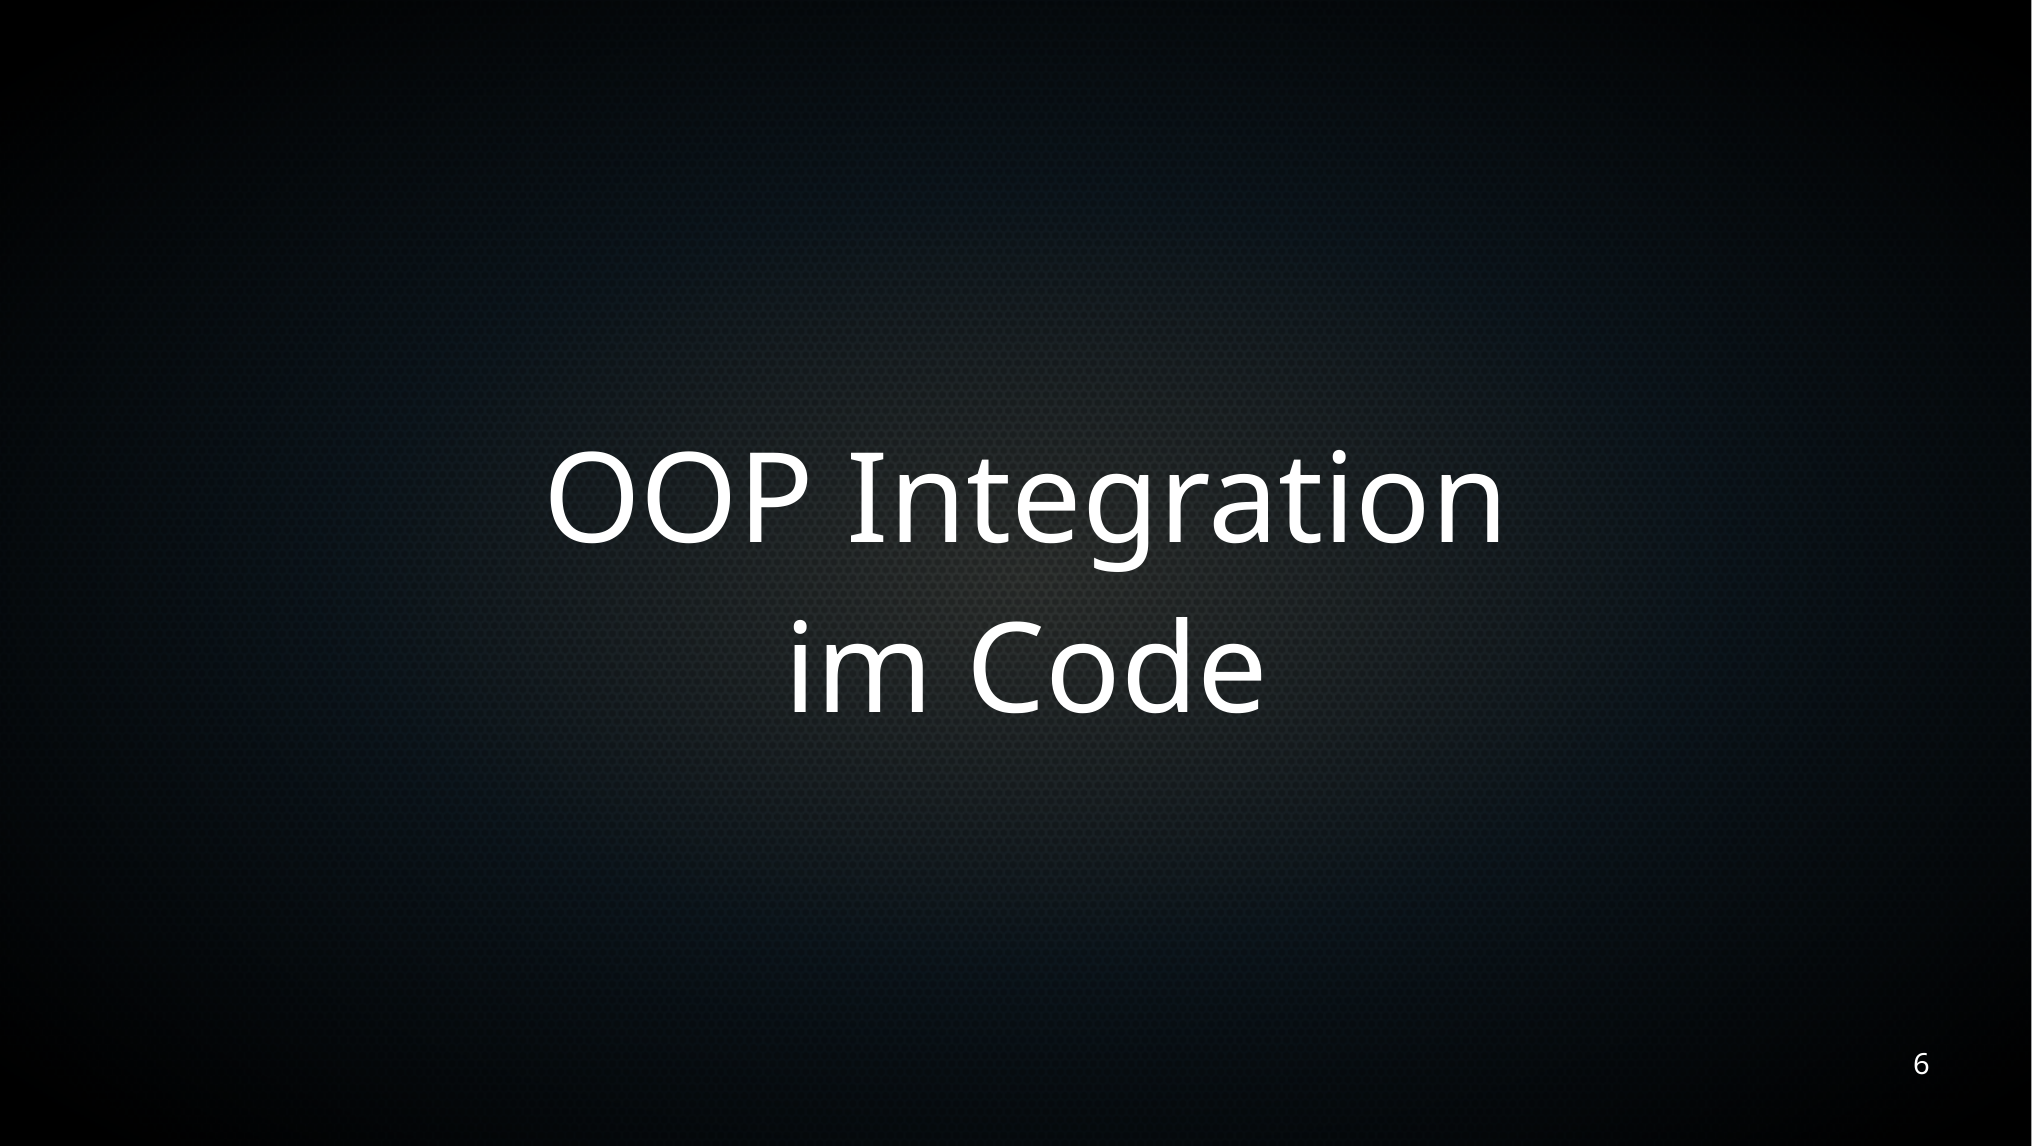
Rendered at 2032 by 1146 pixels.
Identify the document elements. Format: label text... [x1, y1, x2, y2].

title OOP Integration im Code [297, 408, 1756, 750]
picture [0, 0, 2032, 1146]
